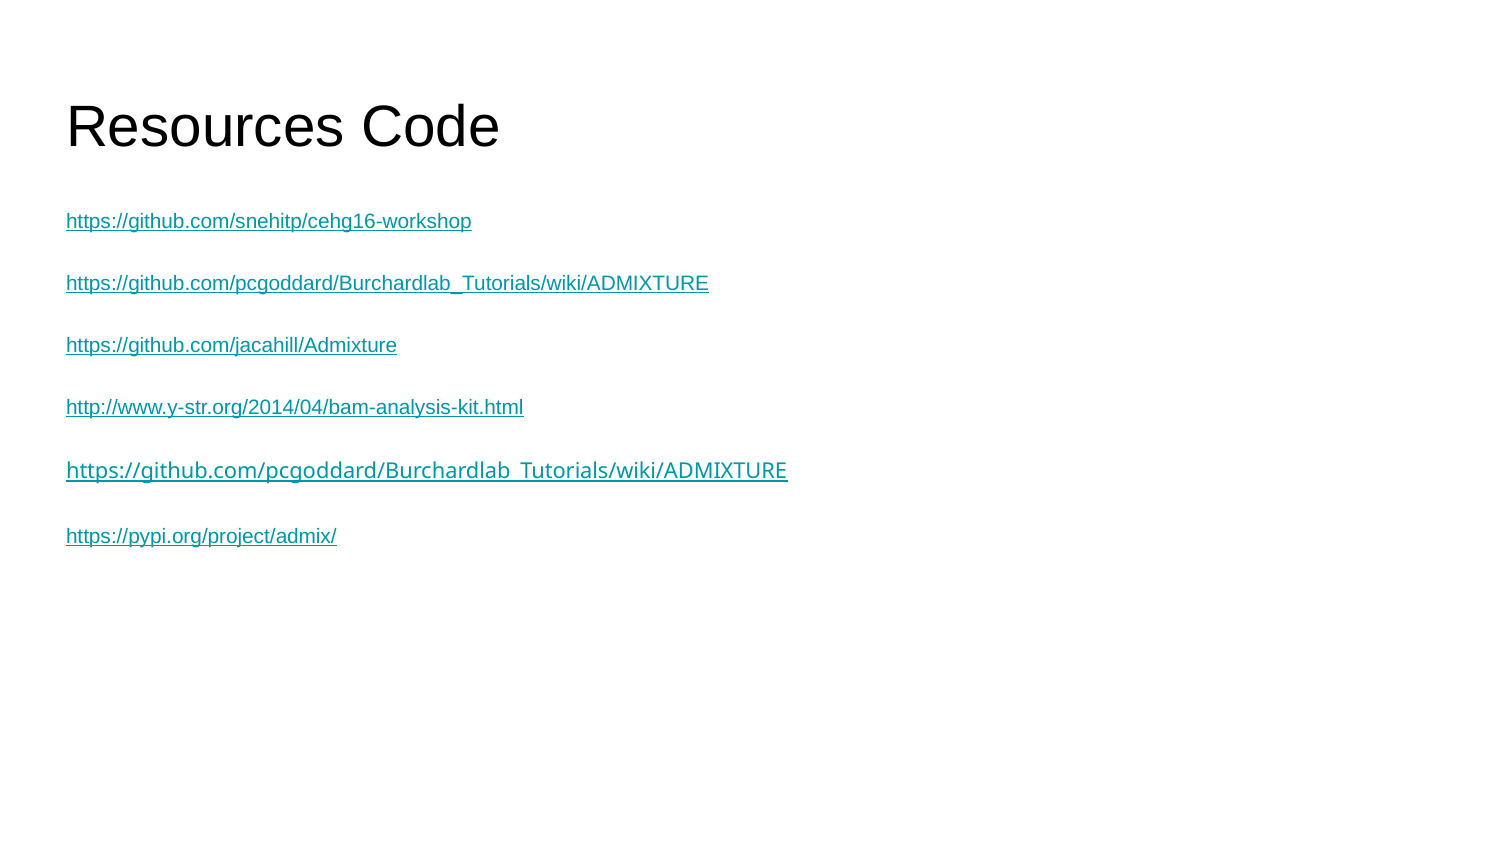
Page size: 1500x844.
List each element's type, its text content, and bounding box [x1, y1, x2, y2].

list https://github.com/snehitp/cehg16-workshop https://github.com/pcgoddard/Burchardlab_Tutorials/wiki/ADMIXTURE https://github.com/jacahill/Admixture http://www.y-str.org/2014/04/bam-analysis-kit.html https://github.com/pcgoddard/Burchardlab_Tutorials/wiki/ADMIXTURE https://pypi.org/project/admix/ [51, 189, 1449, 750]
title Resources Code [51, 72, 1449, 167]
